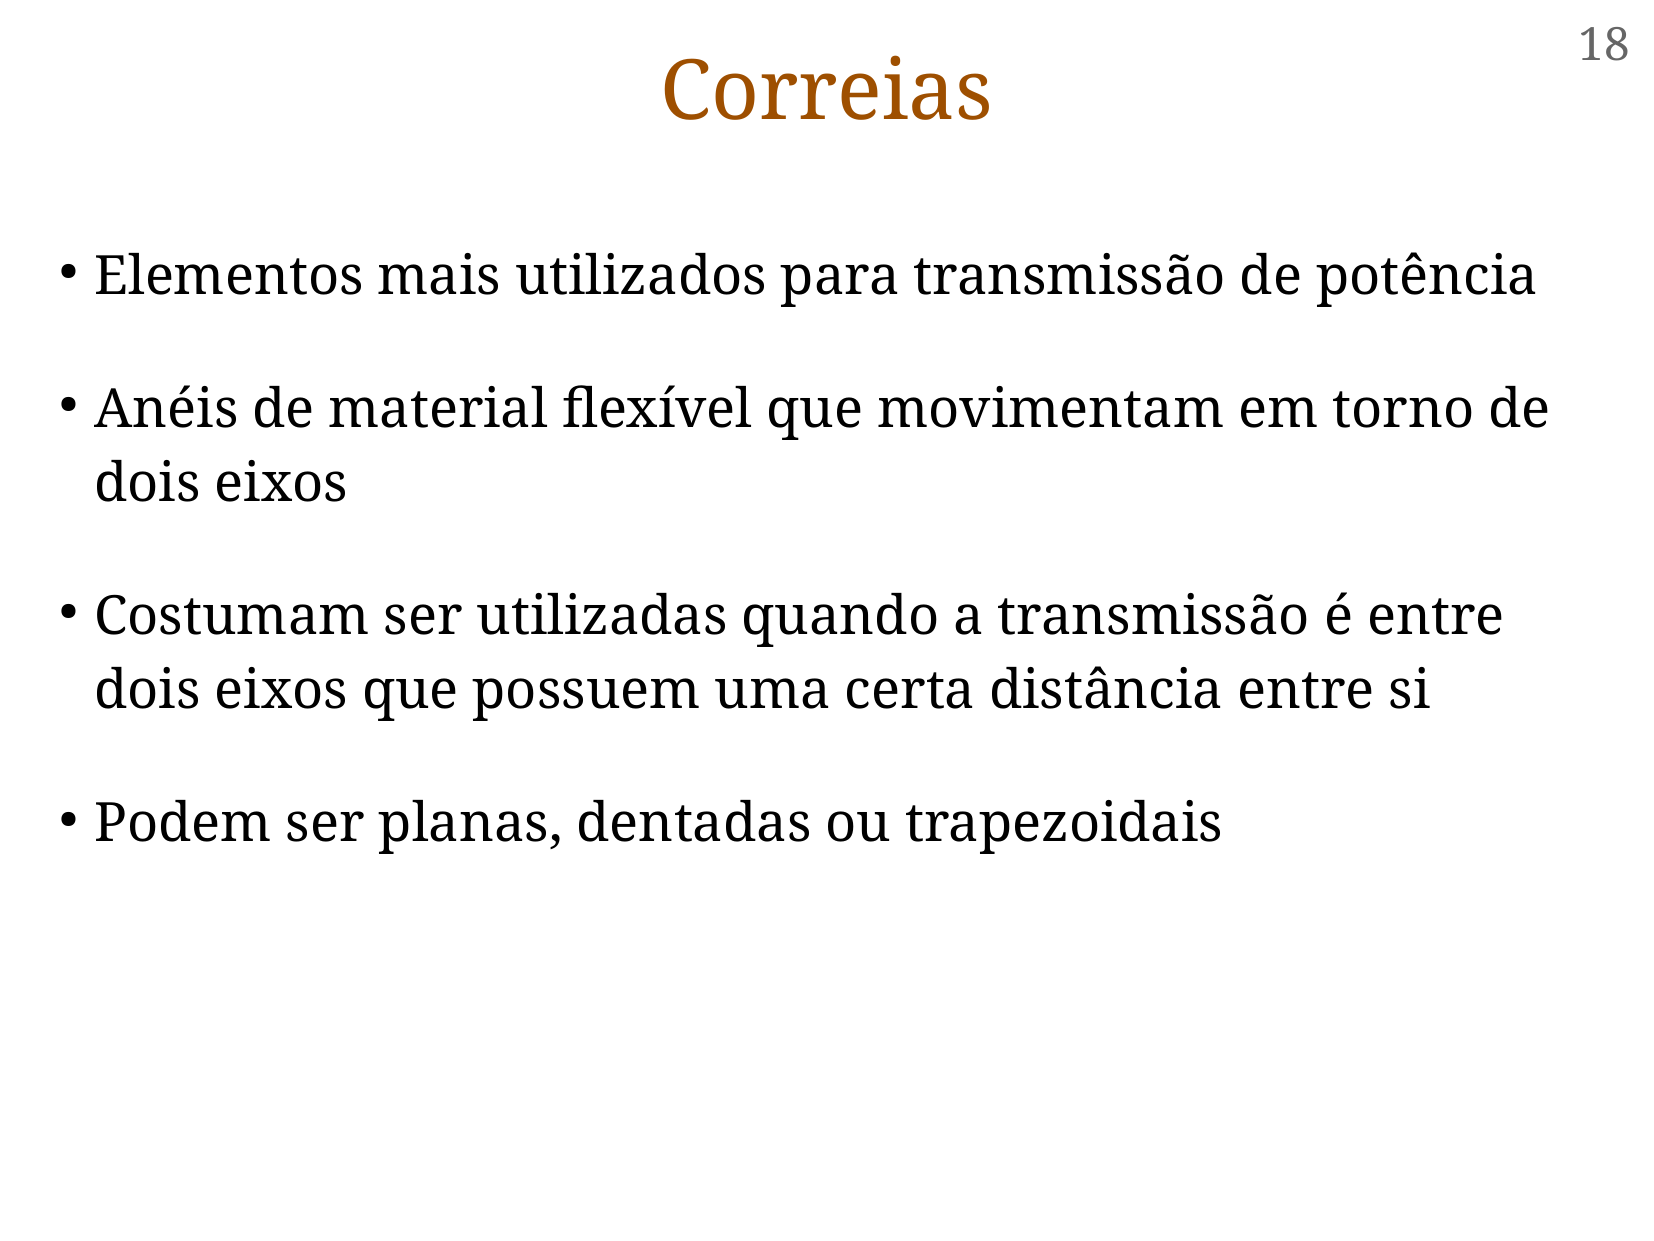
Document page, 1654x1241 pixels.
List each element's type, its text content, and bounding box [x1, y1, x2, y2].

list Elementos mais utilizados para transmissão de potência Anéis de material flexível que movimentam em torno de dois eixos Costumam ser utilizadas quando a transmissão é entre dois eixos que possuem uma certa distância entre si Podem ser planas, dentadas ou trapezoidais [59, 236, 1595, 1211]
title Correias [59, 29, 1595, 148]
